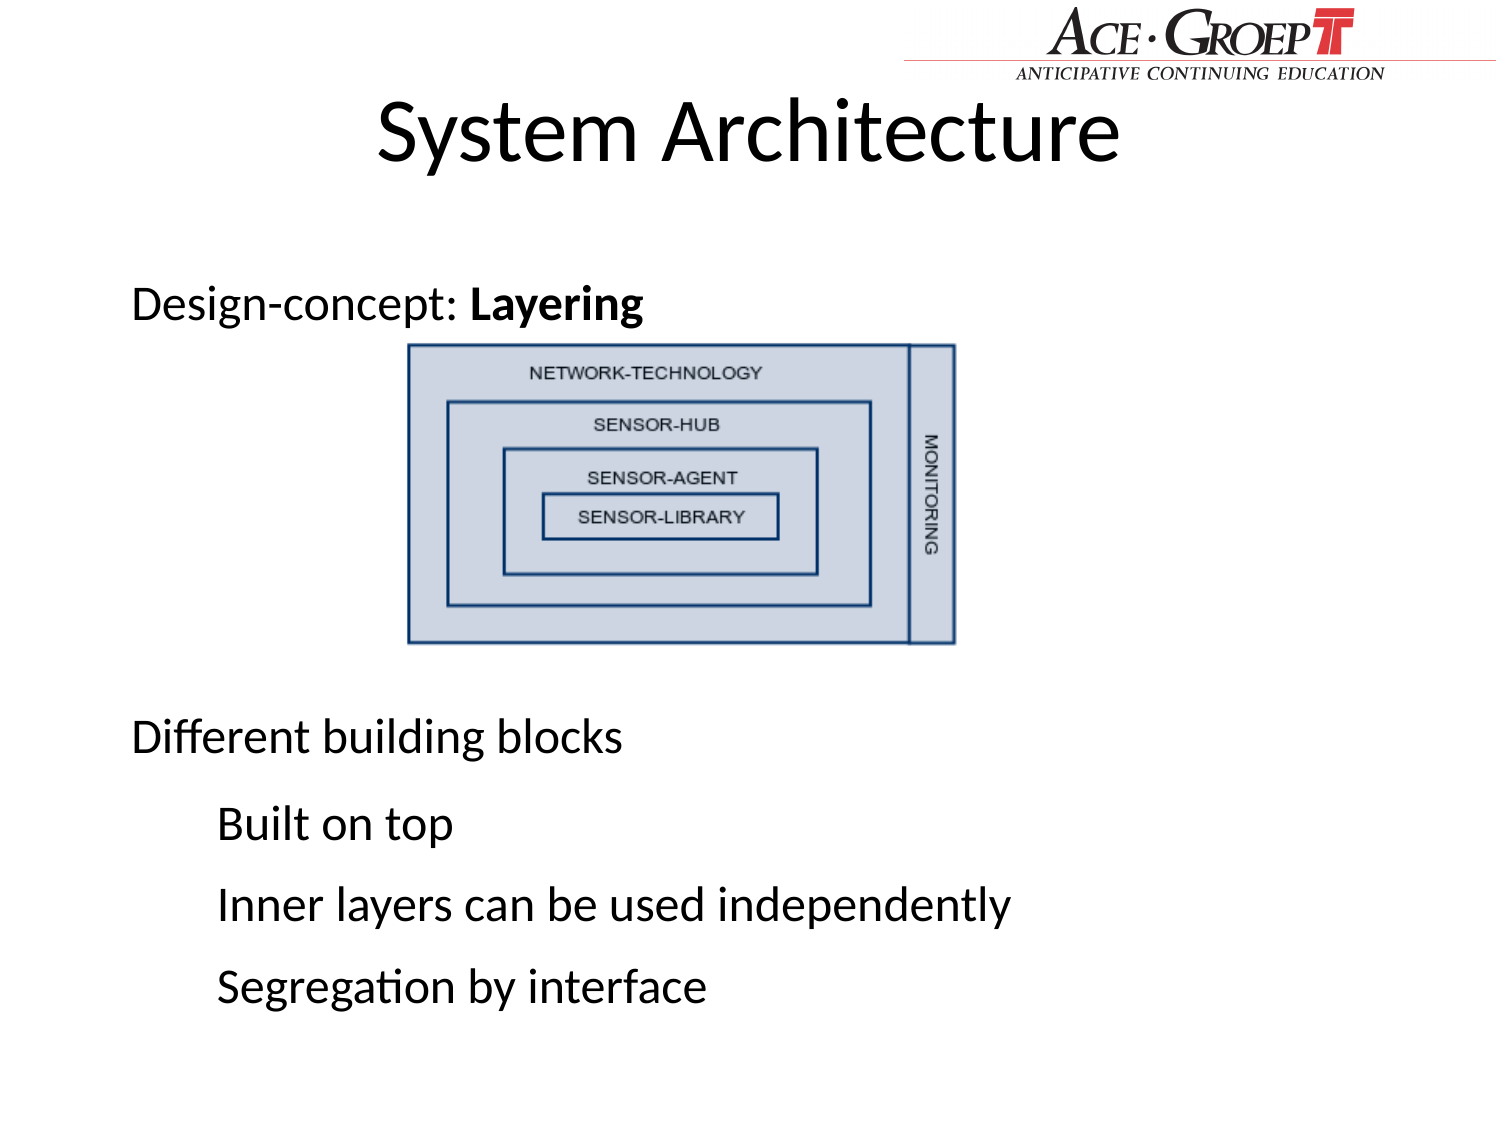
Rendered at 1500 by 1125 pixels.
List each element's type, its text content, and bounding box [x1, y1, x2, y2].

title System Architecture [75, 45, 1425, 233]
list Design-concept: Layering Different building blocks Built on top Inner layers can be used independently Segregation by interface [60, 262, 1411, 1006]
picture [904, 7, 1496, 80]
